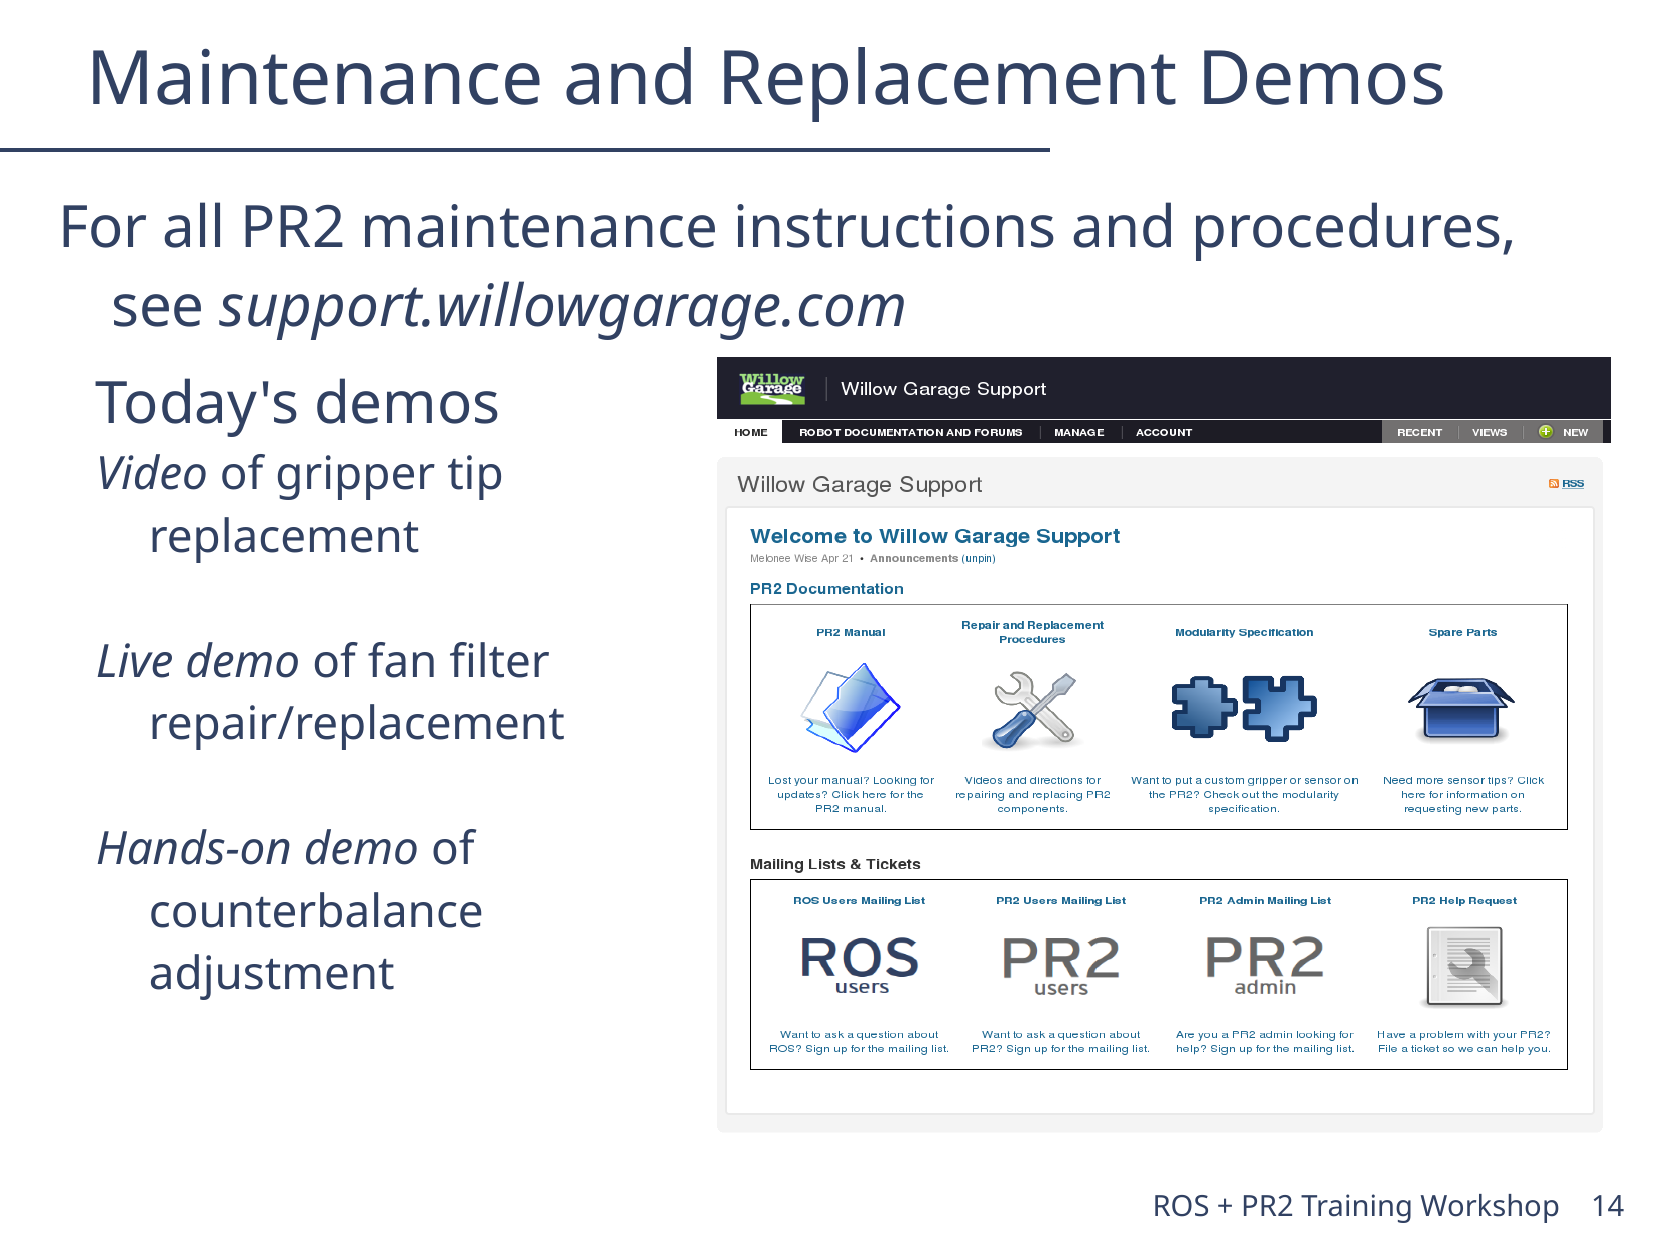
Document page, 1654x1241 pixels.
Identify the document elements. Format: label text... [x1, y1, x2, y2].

picture [710, 357, 1611, 1149]
list Today's demos Video of gripper tip replacement Live demo of fan filter repair/replacement Hands-on demo of counterbalance adjustment <See support.willowgarage.com for maintenance and repair> [78, 361, 731, 1181]
list For all PR2 maintenance instructions and procedures, see support.willowgarage.com [40, 185, 1604, 353]
title Maintenance and Replacement Demos [86, 0, 1576, 151]
